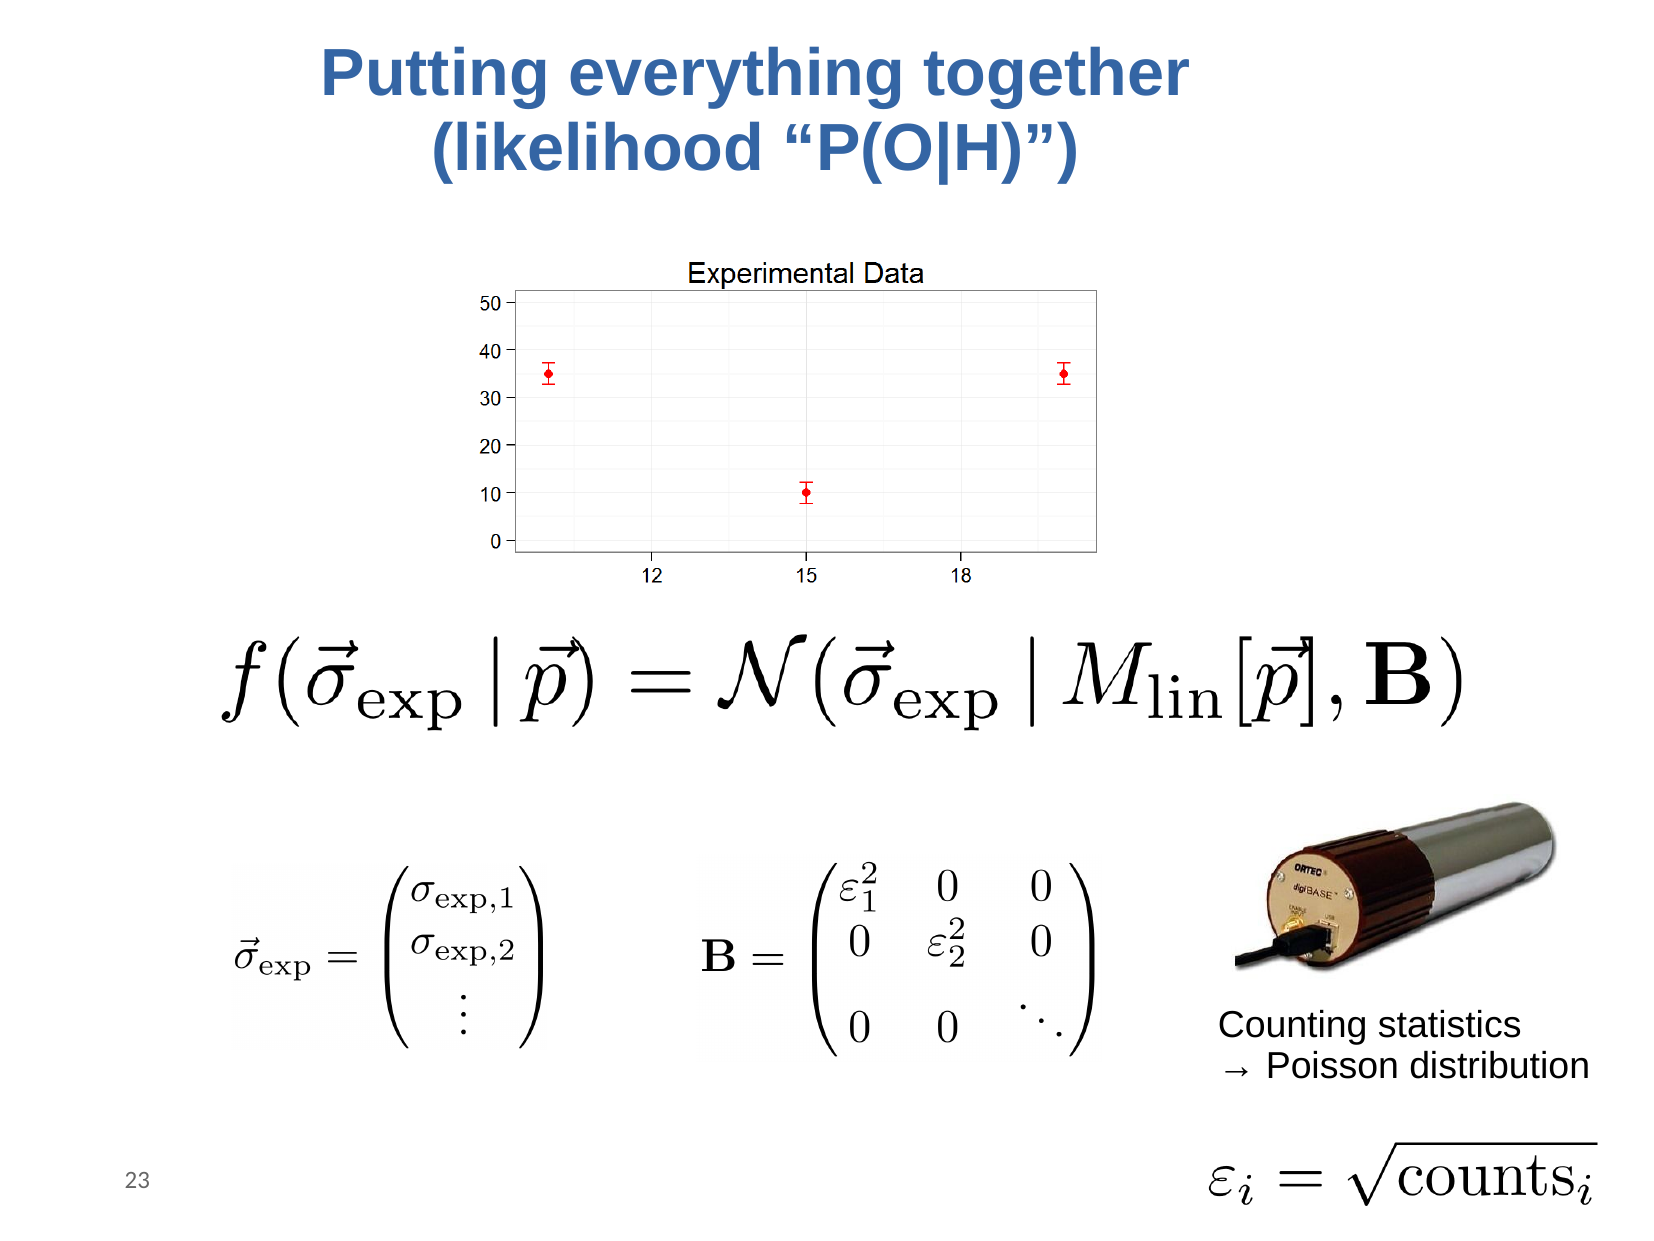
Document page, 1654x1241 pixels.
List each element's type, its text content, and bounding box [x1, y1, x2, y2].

picture [1231, 794, 1561, 980]
picture [1200, 1130, 1606, 1216]
picture [231, 863, 547, 1051]
title Putting everything together (likelihood “P(O|H)”) [147, 5, 1365, 213]
picture [696, 854, 1102, 1062]
picture [210, 224, 1467, 738]
text_box Counting statistics → Poisson distribution [1203, 995, 1606, 1116]
